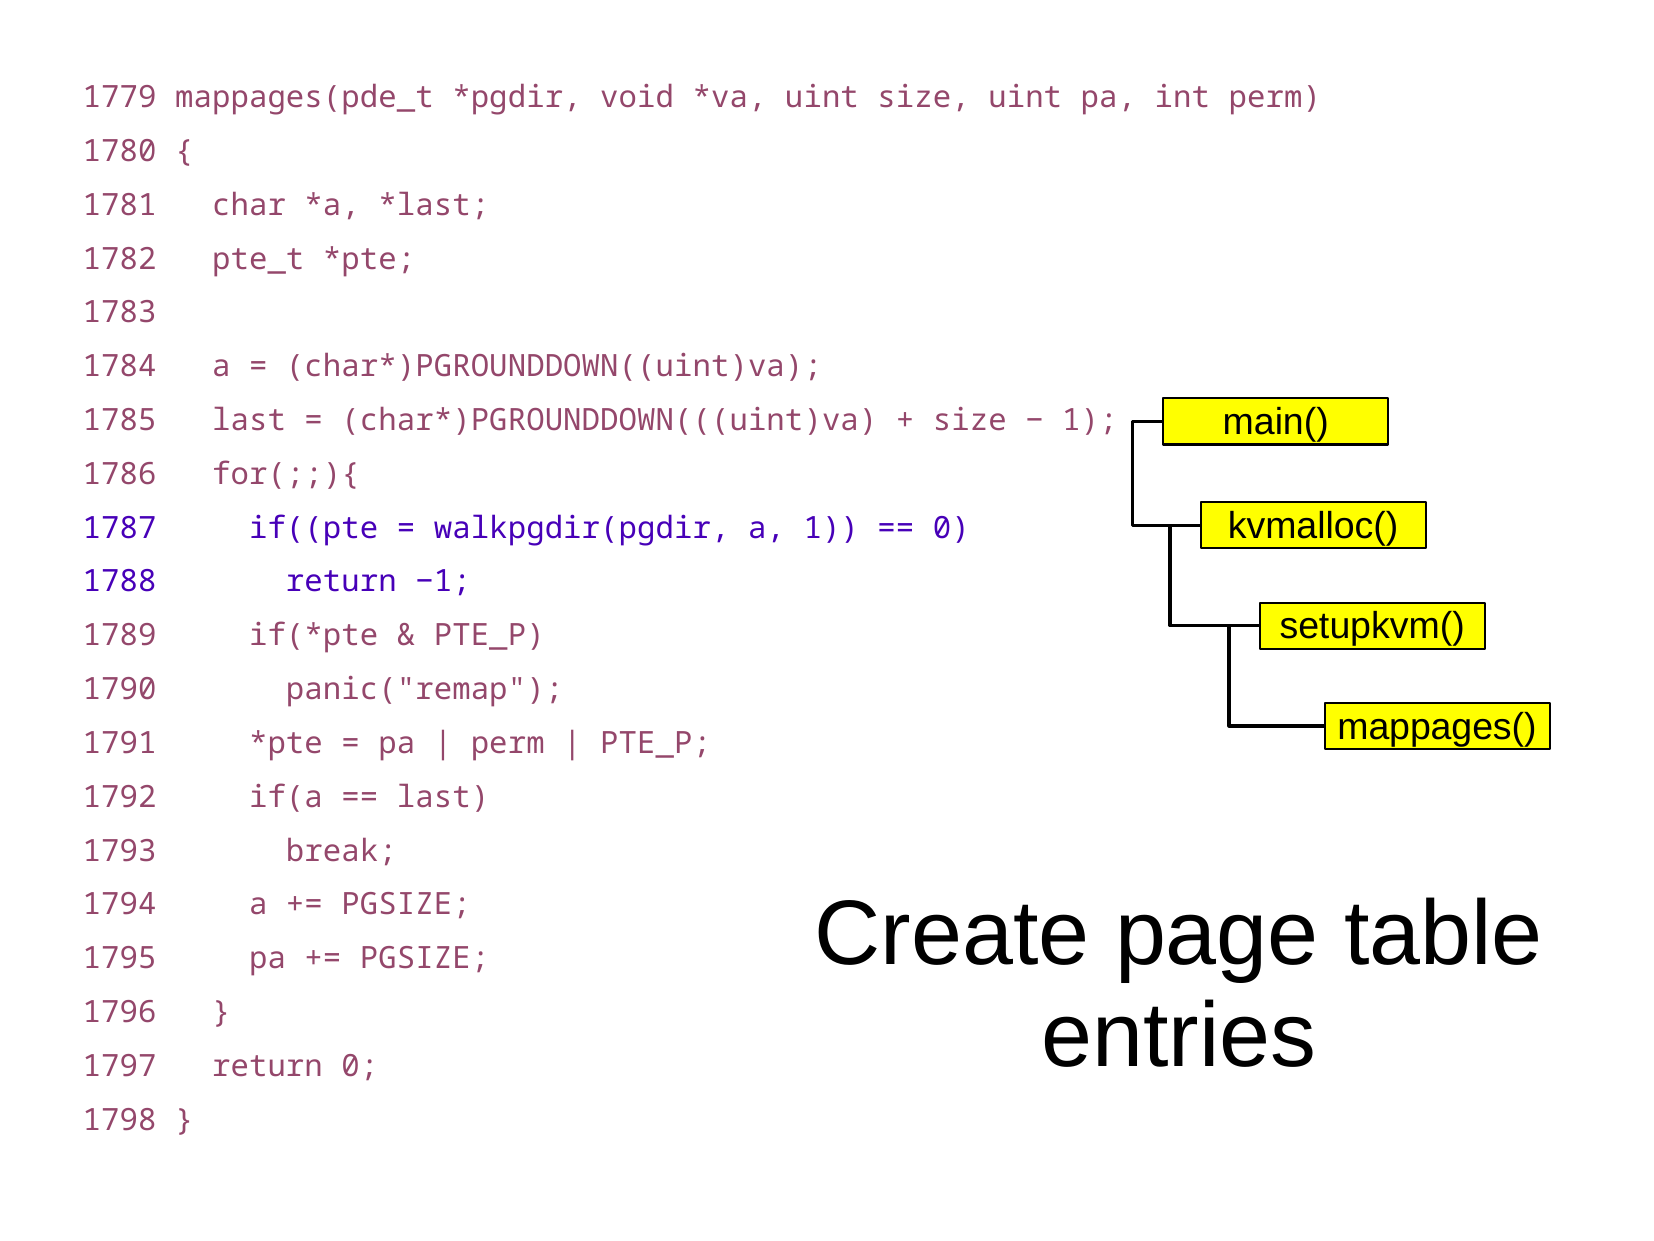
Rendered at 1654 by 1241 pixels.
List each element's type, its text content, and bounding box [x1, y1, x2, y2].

title Create page table entries [787, 880, 1571, 1088]
text_box mappages() [1324, 702, 1550, 750]
list 1779 mappages(pde_t *pgdir, void *va, uint size, uint pa, int perm) 1780 { 1781 char *a, *last; 1782 pte_t *pte; 1783 1784 a = (char*)PGROUNDDOWN((uint)va); 1785 last = (char*)PGROUNDDOWN(((uint)va) + size − 1); 1786 for(;;){ 1787 if((pte = walkpgdir(pgdir, a, 1)) == 0) 1788 return −1; 1789 if(*pte & PTE_P) 1790 panic("remap"); 1791 *pte = pa | perm | PTE_P; 1792 if(a == last) 1793 break; 1794 a += PGSIZE; 1795 pa += PGSIZE; 1796 } 1797 return 0; 1798 } [82, 75, 1571, 1163]
text_box main() [1163, 398, 1389, 445]
text_box setupkvm() [1259, 602, 1485, 649]
text_box kvmalloc() [1200, 502, 1426, 549]
